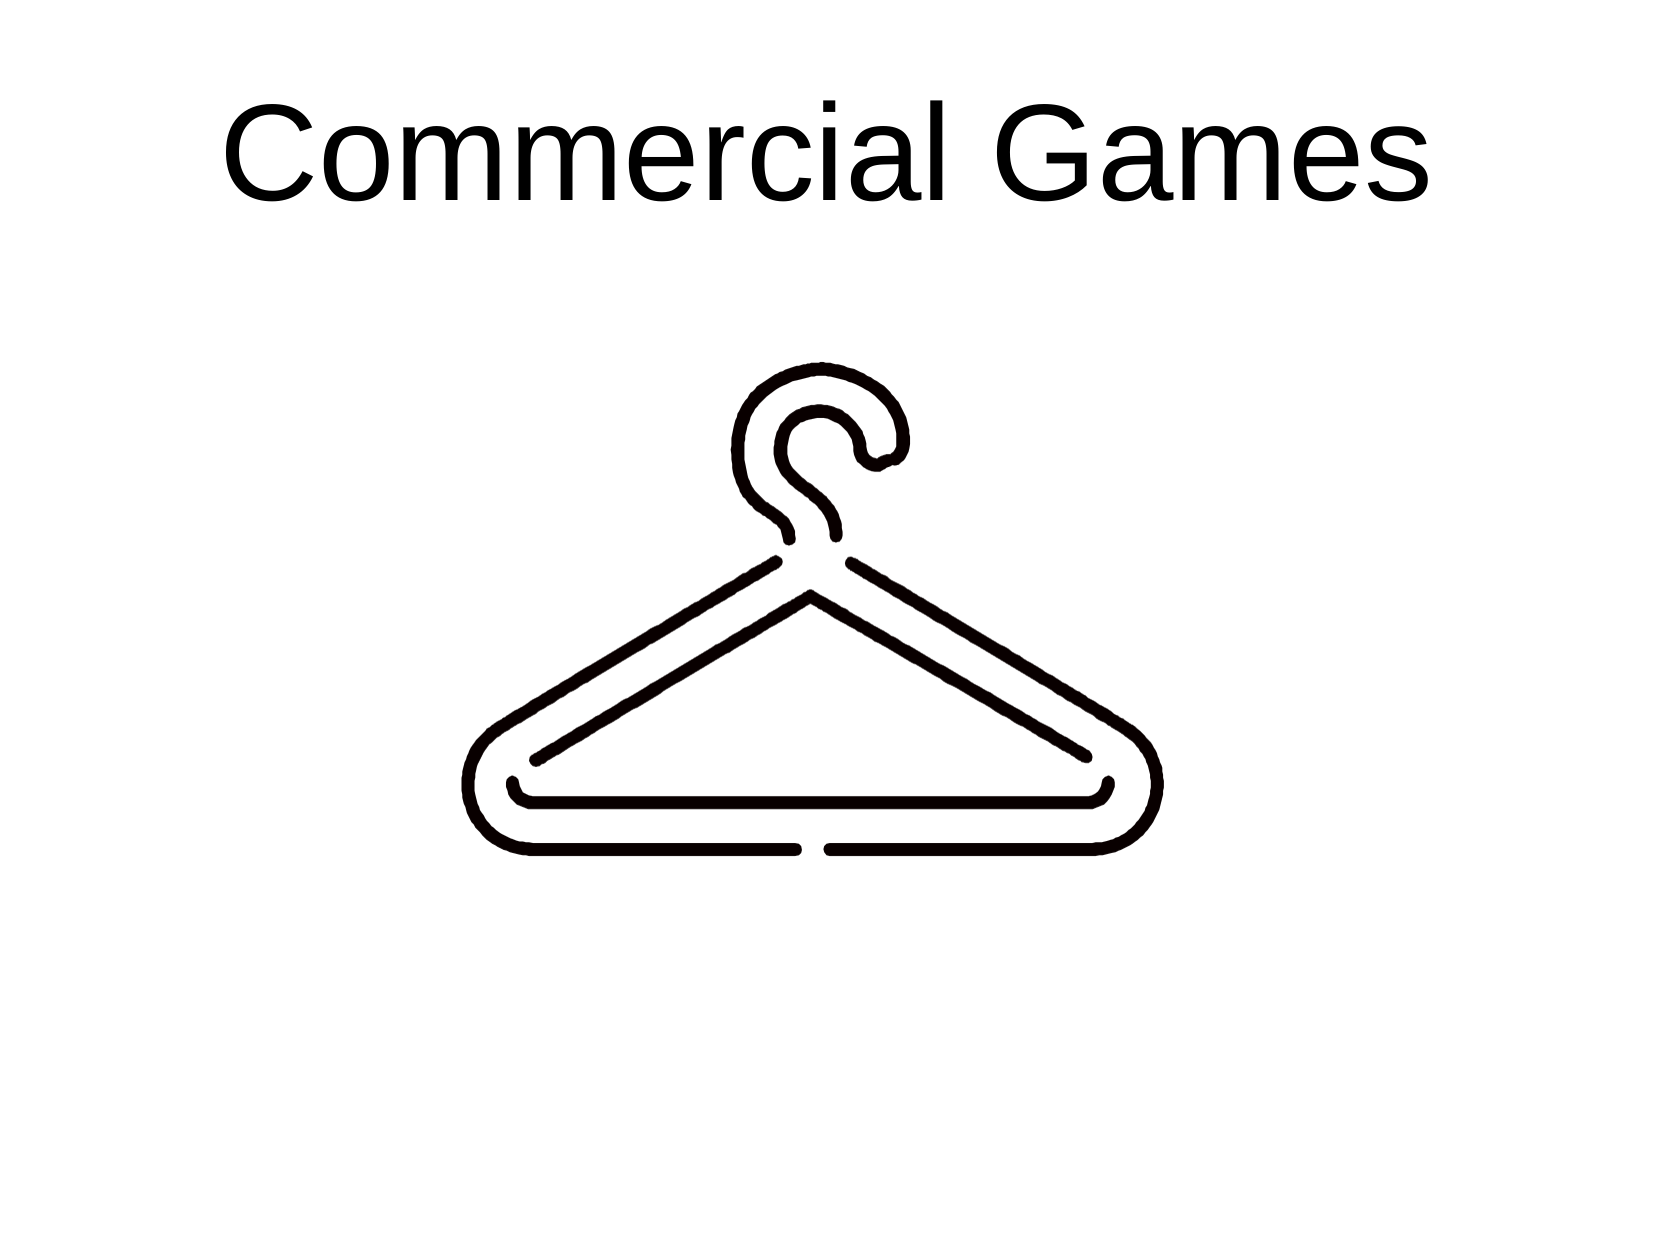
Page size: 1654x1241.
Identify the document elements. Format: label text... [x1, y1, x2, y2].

title Commercial Games [82, 56, 1571, 250]
picture [427, 342, 1193, 886]
